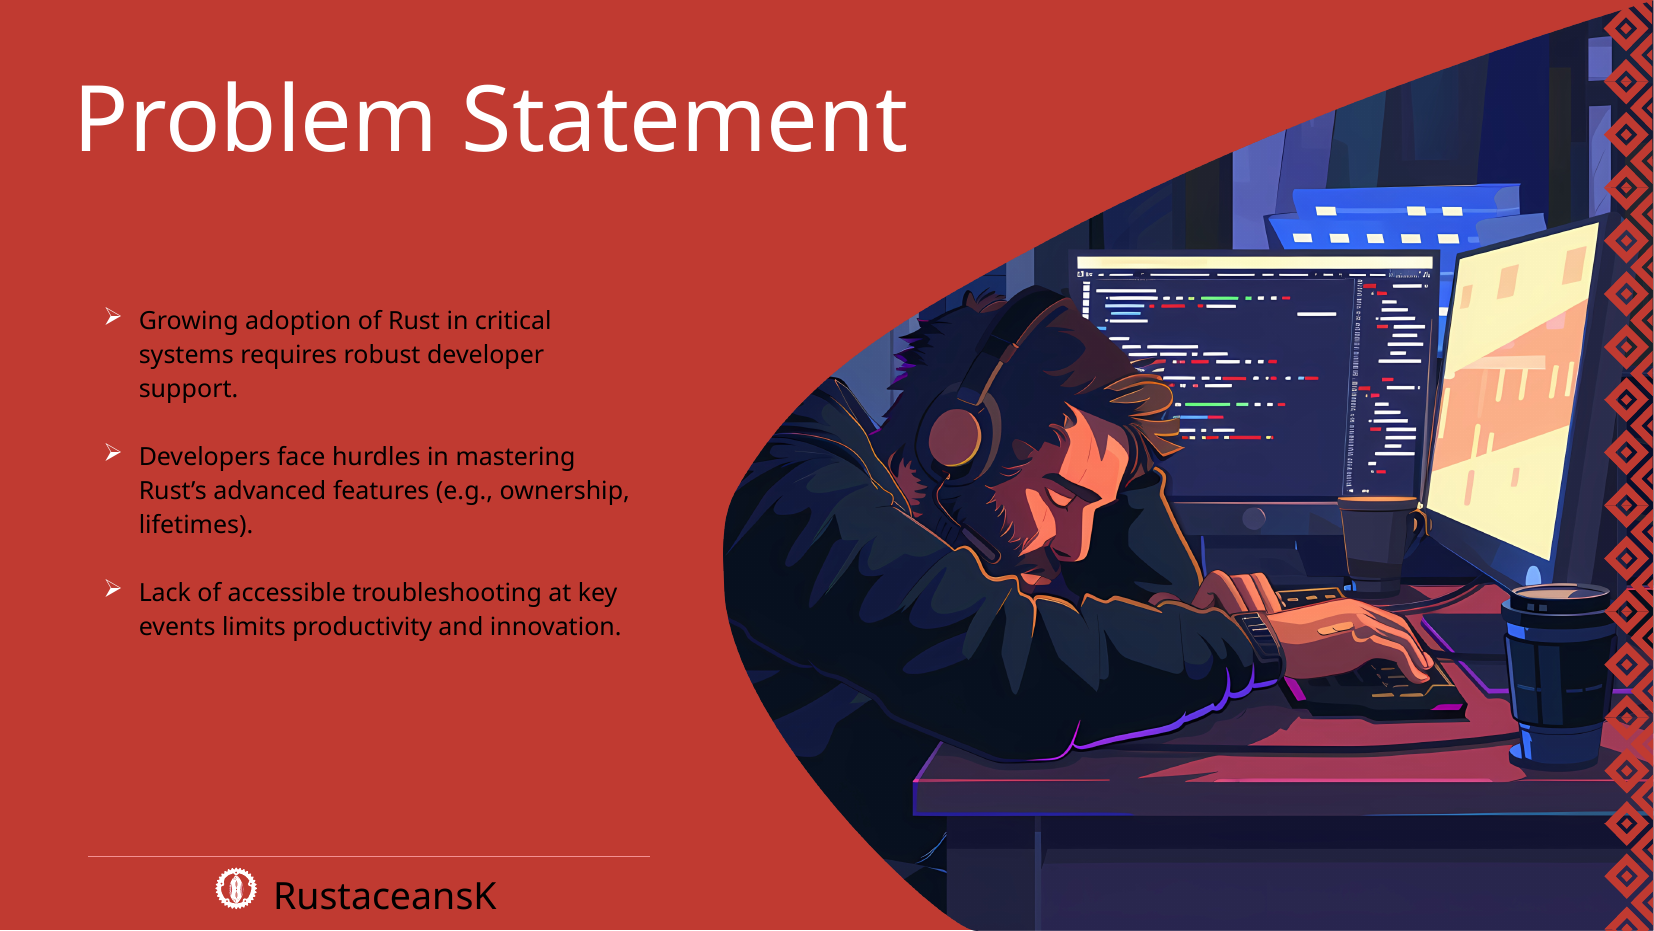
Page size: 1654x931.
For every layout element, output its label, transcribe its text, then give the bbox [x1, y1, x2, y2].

picture [723, 0, 1654, 931]
text_box RustaceansKenya [258, 862, 525, 915]
text_box Problem Statement [59, 45, 723, 189]
text_box Growing adoption of Rust in critical systems requires robust developer support. Developers face hurdles in mastering Rust’s advanced features (e.g., ownership, lifetimes). Lack of accessible troubleshooting at key events limits productivity and innovation. [88, 295, 650, 739]
picture [214, 866, 259, 911]
